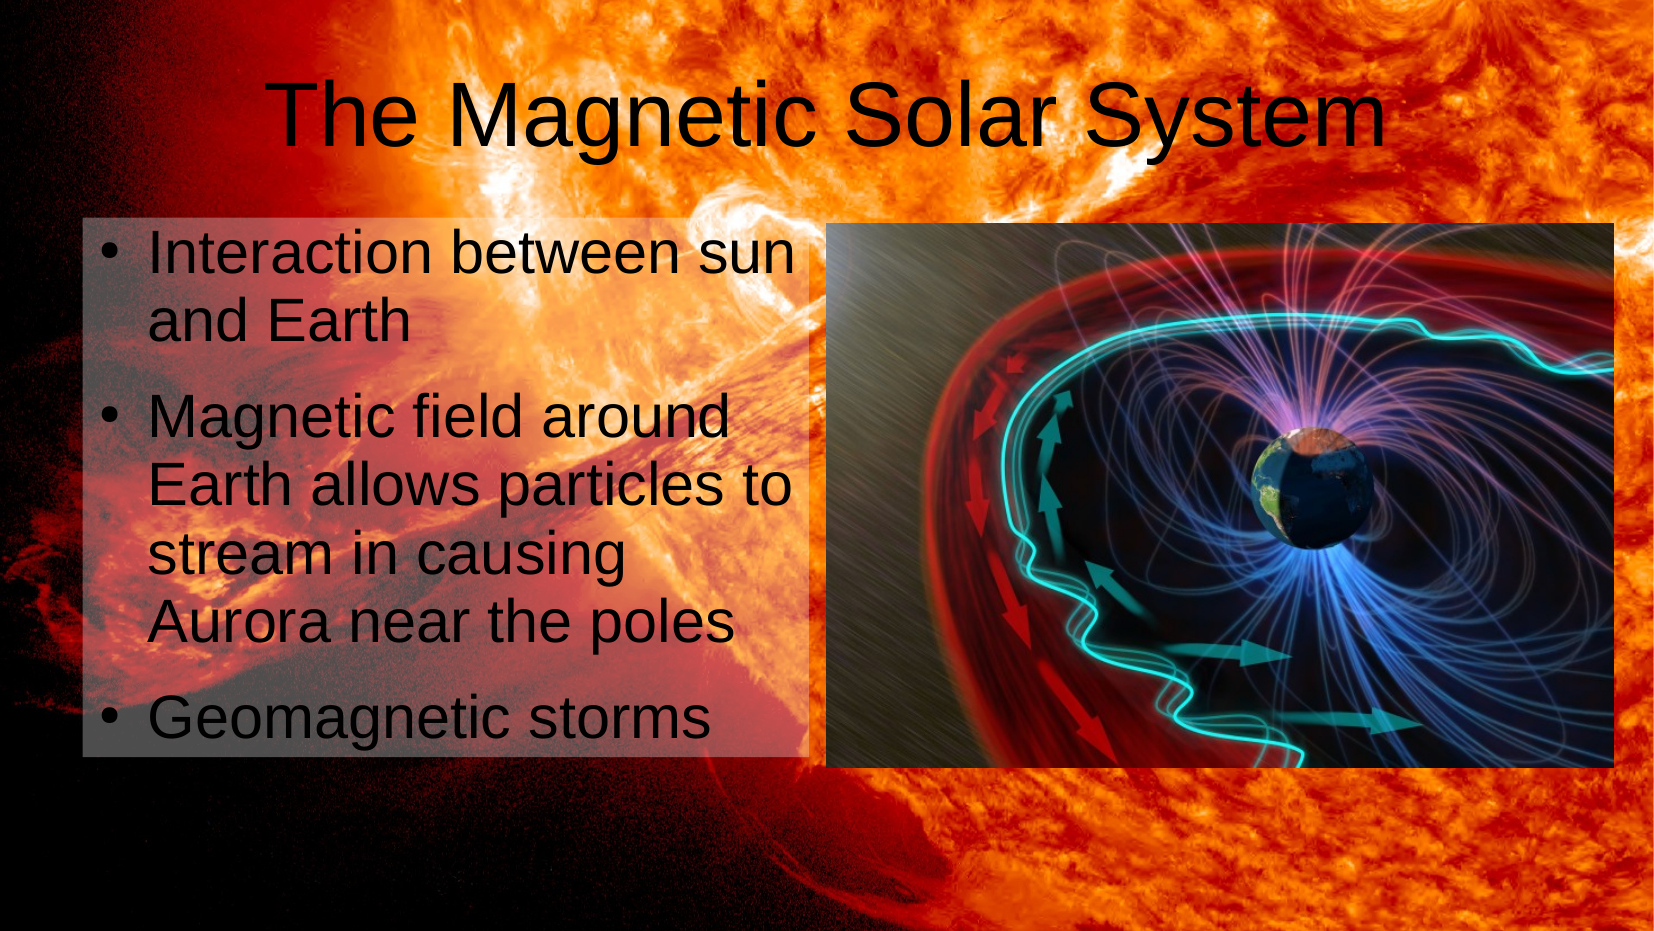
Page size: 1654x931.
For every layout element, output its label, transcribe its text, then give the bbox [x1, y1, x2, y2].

title The Magnetic Solar System [82, 37, 1571, 193]
list Interaction between sun and Earth Magnetic field around Earth allows particles to stream in causing Aurora near the poles Geomagnetic storms [82, 217, 809, 758]
picture [0, 0, 1654, 931]
